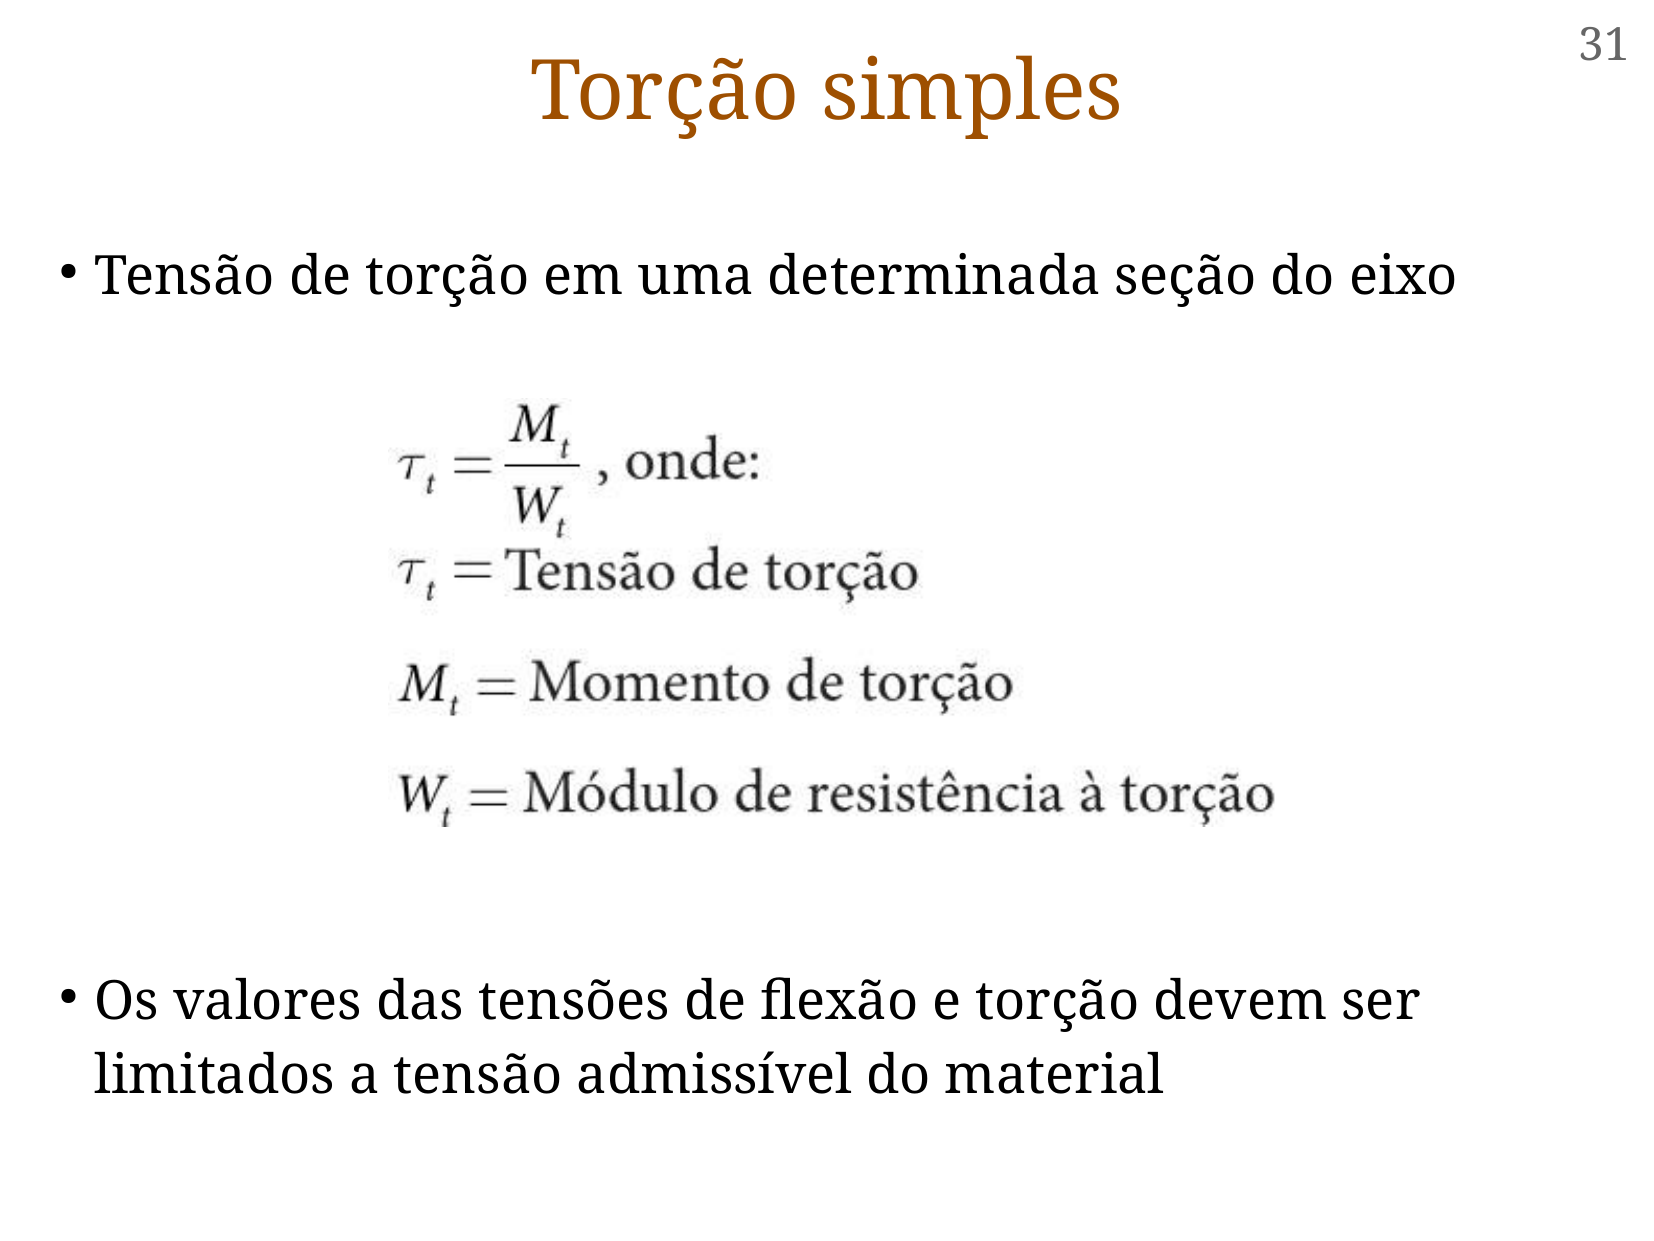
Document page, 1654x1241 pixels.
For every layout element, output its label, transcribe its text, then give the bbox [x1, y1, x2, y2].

list Tensão de torção em uma determinada seção do eixo Os valores das tensões de flexão e torção devem ser limitados a tensão admissível do material [59, 236, 1595, 1211]
title Torção simples [59, 29, 1595, 148]
picture [388, 398, 1285, 827]
